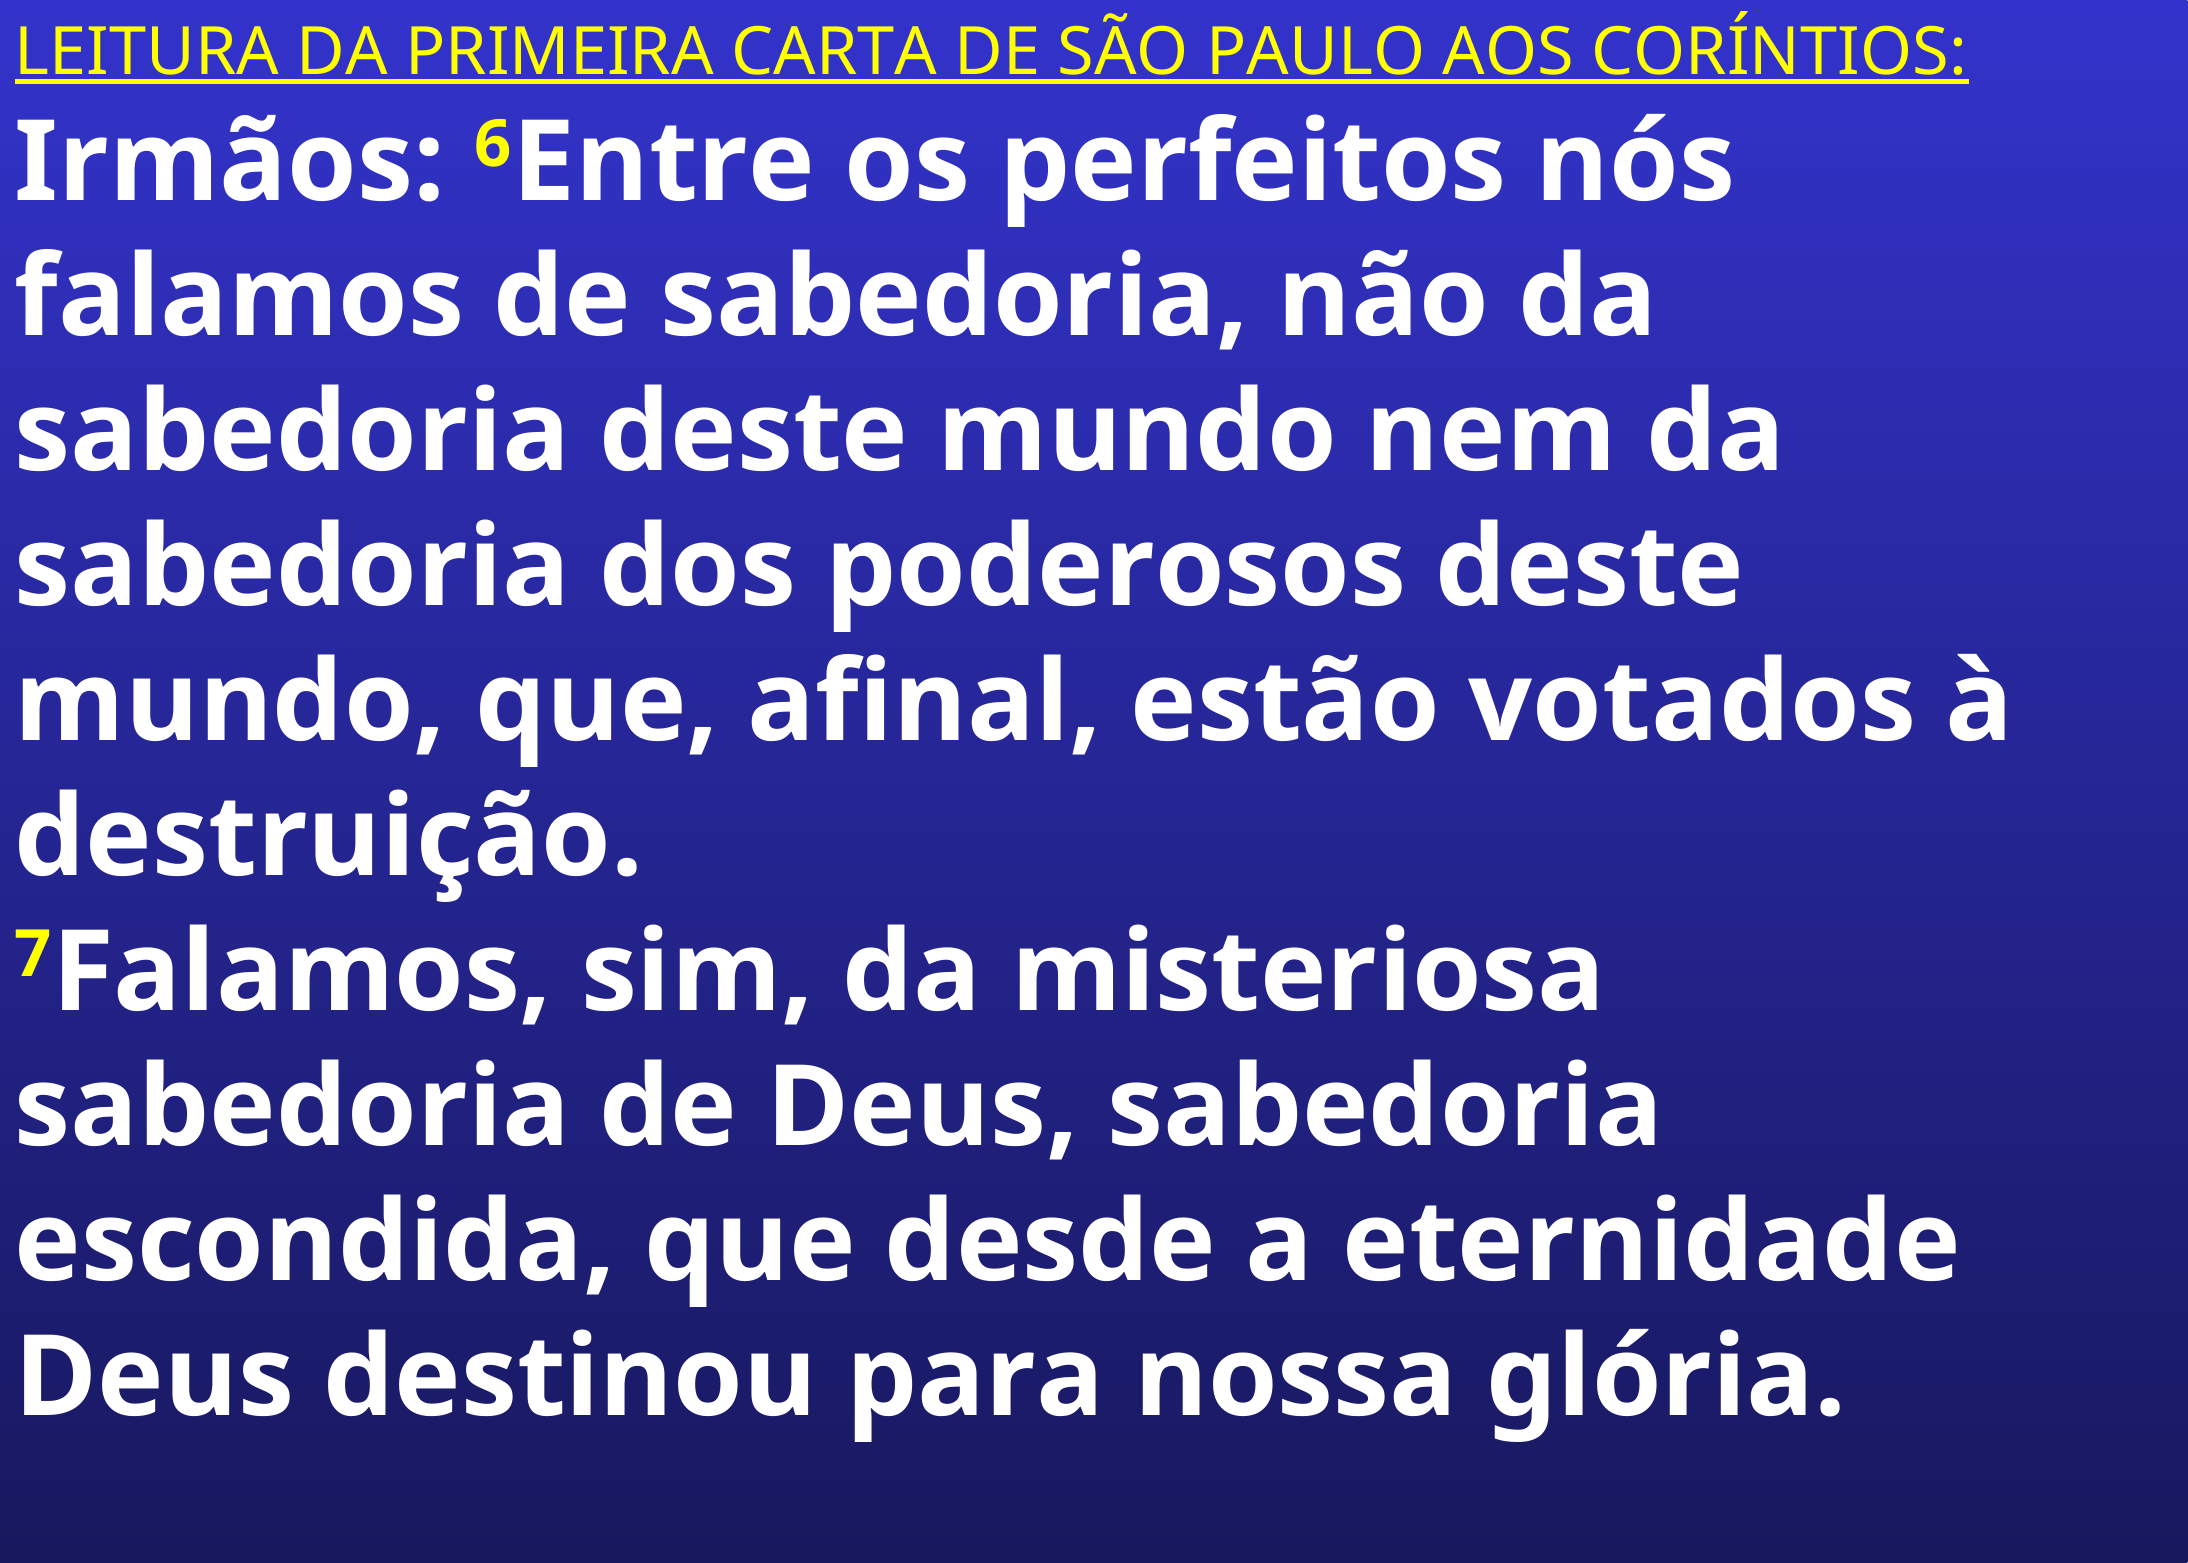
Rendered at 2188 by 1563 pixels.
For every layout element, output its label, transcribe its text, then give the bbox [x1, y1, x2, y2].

text_box LEITURA DA PRIMEIRA CARTA DE SÃO PAULO AOS CORÍNTIOS: Irmãos: 6Entre os perfeitos nós falamos de sabedoria, não da sabedoria deste mundo nem da sabedoria dos poderosos deste mundo, que, afinal, estão votados à destruição. 7Falamos, sim, da misteriosa sabedoria de Deus, sabedoria escondida, que desde a eternidade Deus destinou para nossa glória. [0, 0, 2188, 1446]
